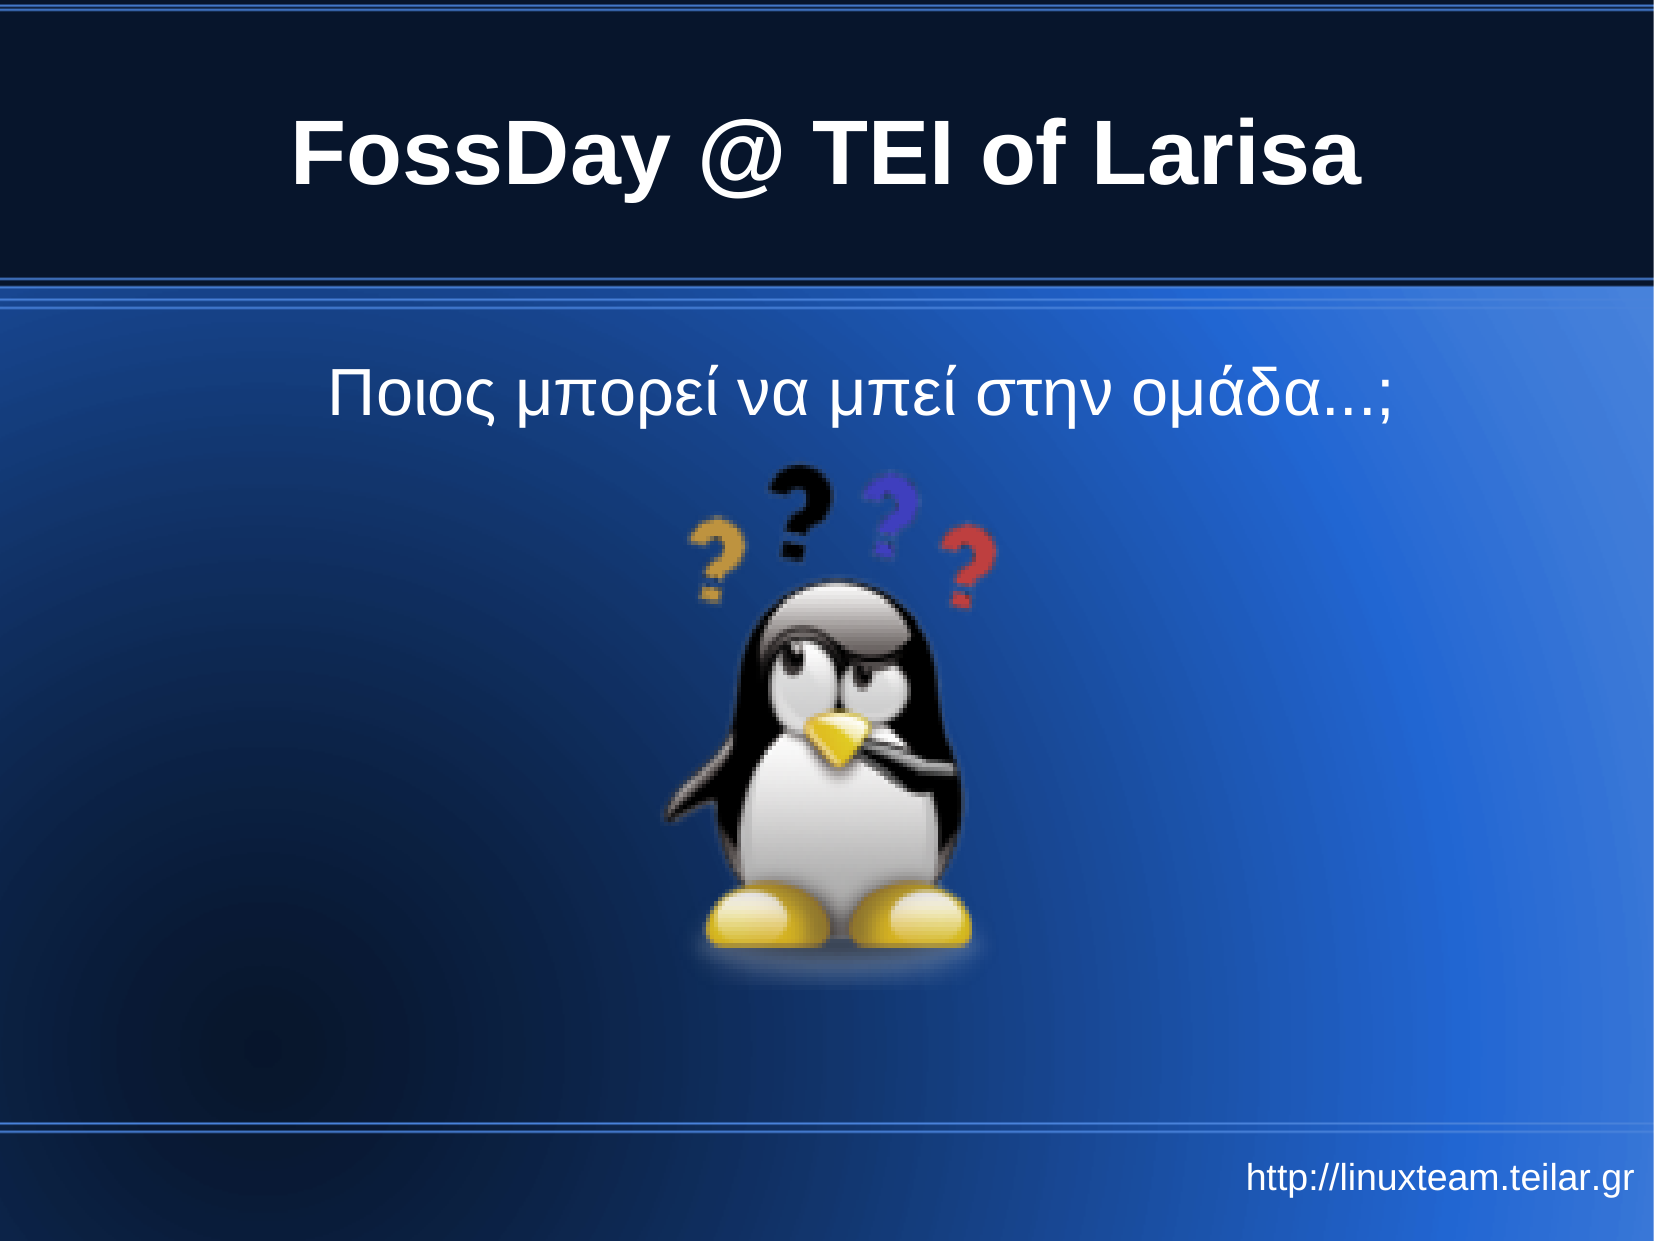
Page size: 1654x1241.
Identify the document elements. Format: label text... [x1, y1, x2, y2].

list Ποιος μπορεί να μπεί στην ομάδα...; [82, 355, 1571, 451]
picture [0, 0, 1654, 1241]
title FossDay @ TEI of Larisa [82, 49, 1571, 257]
text_box http://linuxteam.teilar.gr [1200, 1155, 1636, 1201]
